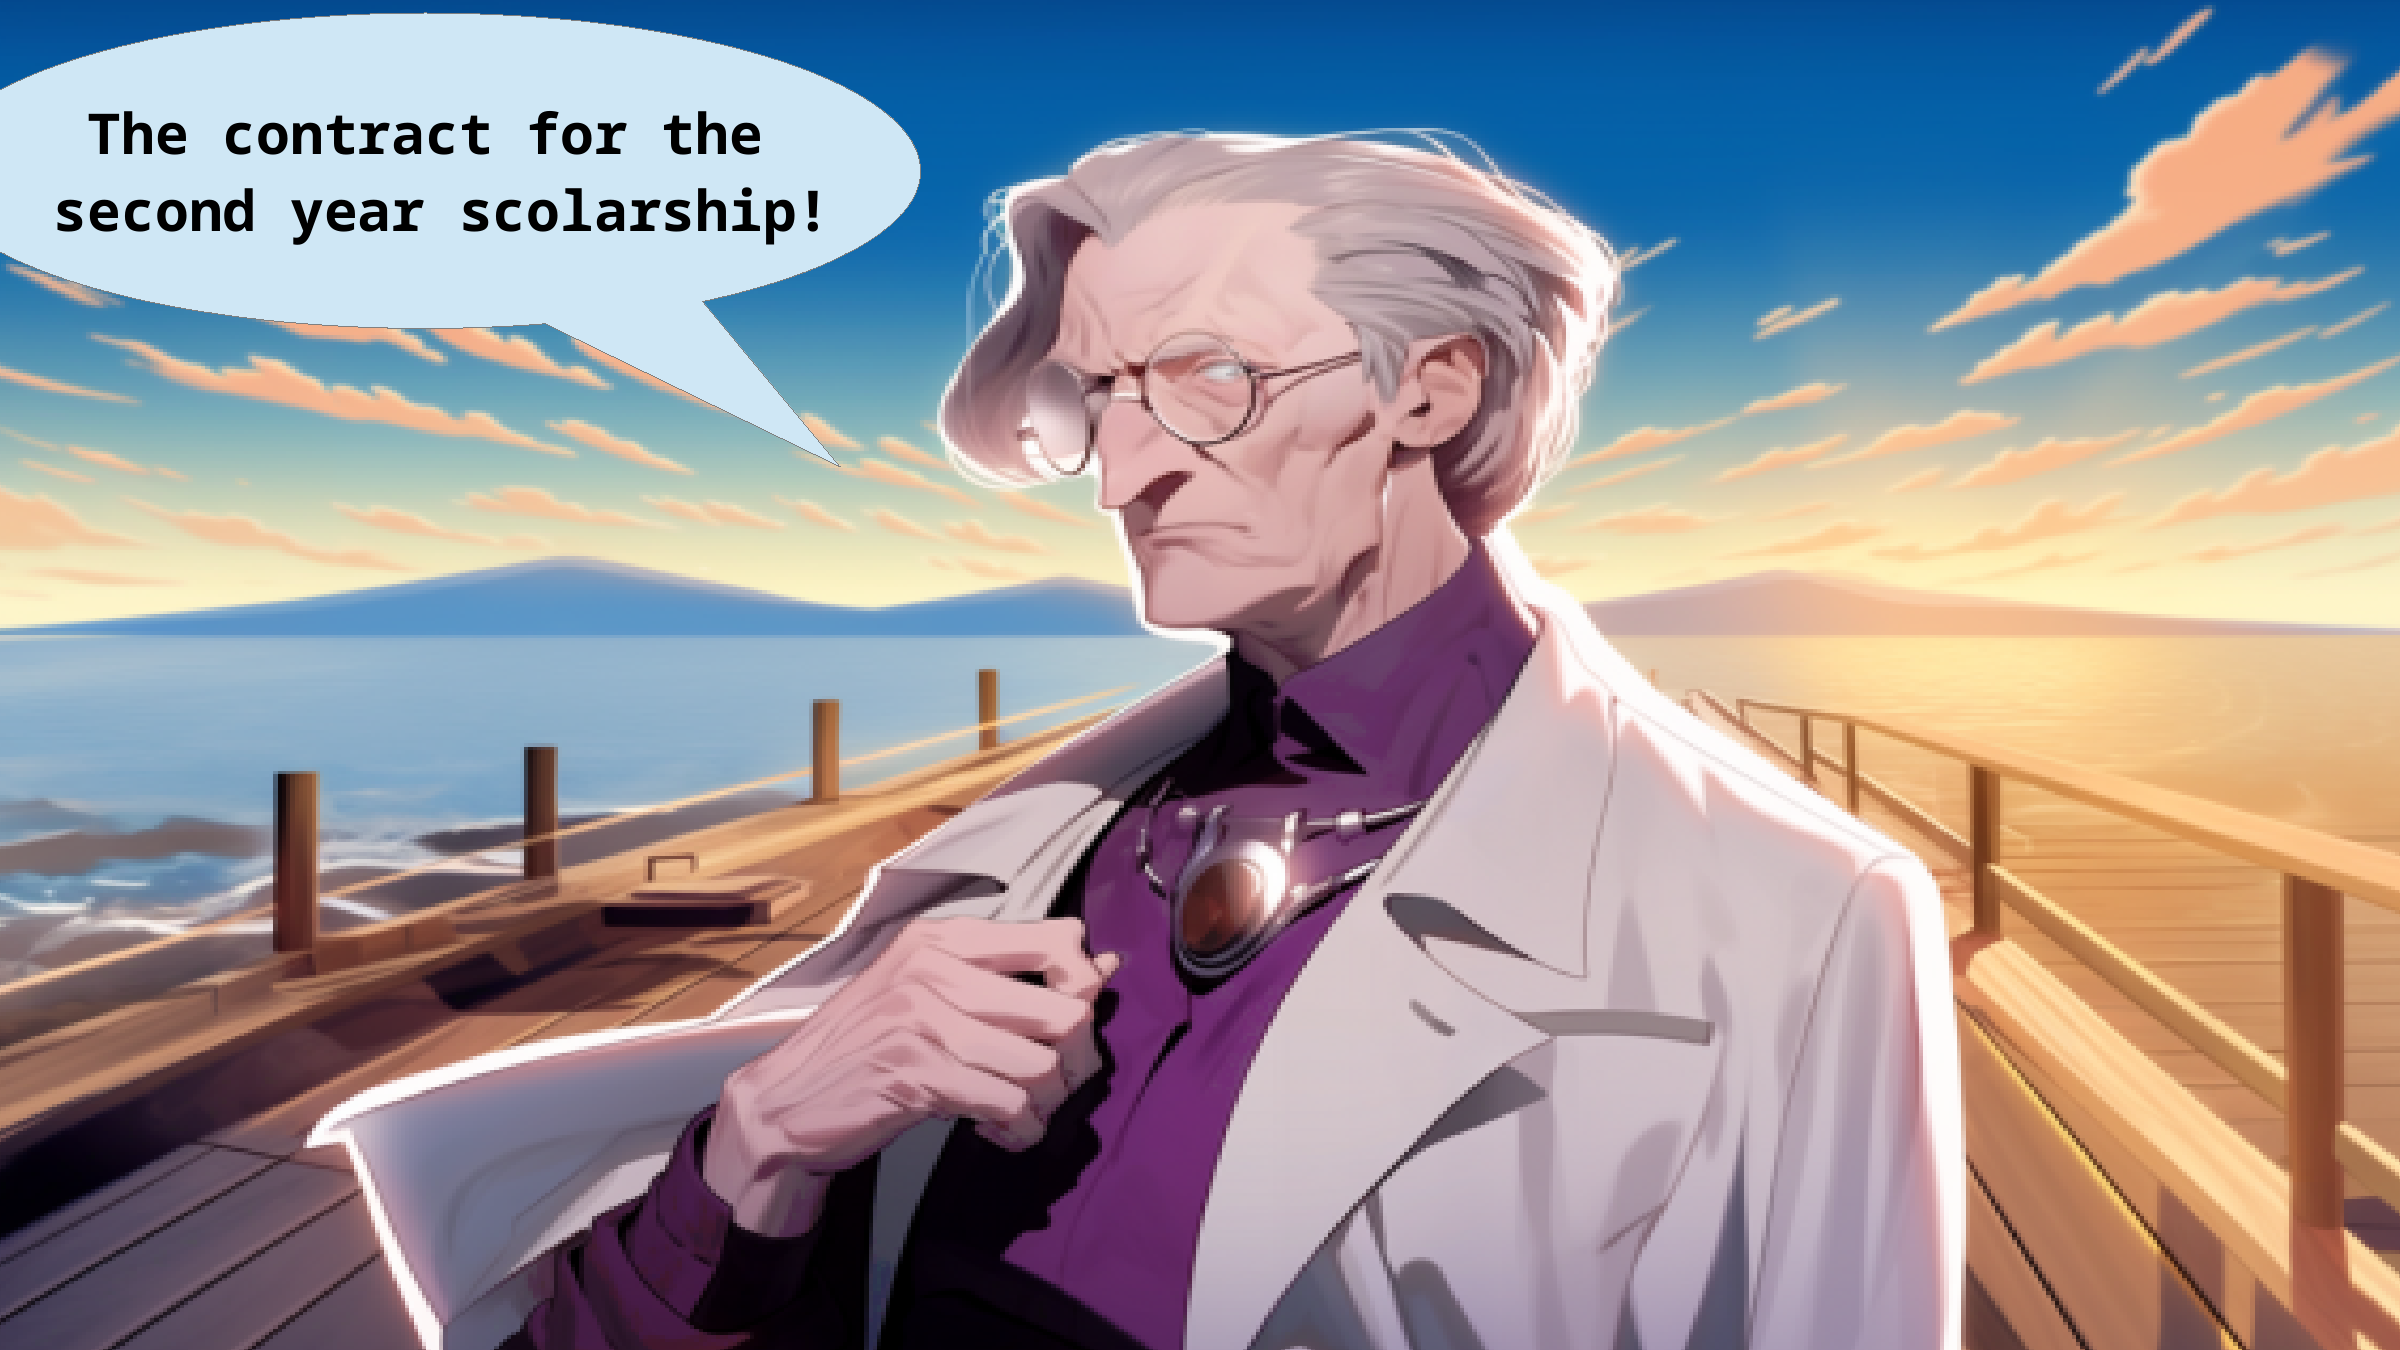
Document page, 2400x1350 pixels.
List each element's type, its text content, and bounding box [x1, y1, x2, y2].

picture [0, 0, 2400, 1350]
text_box The contract for the second year scolarship! [0, 12, 921, 467]
